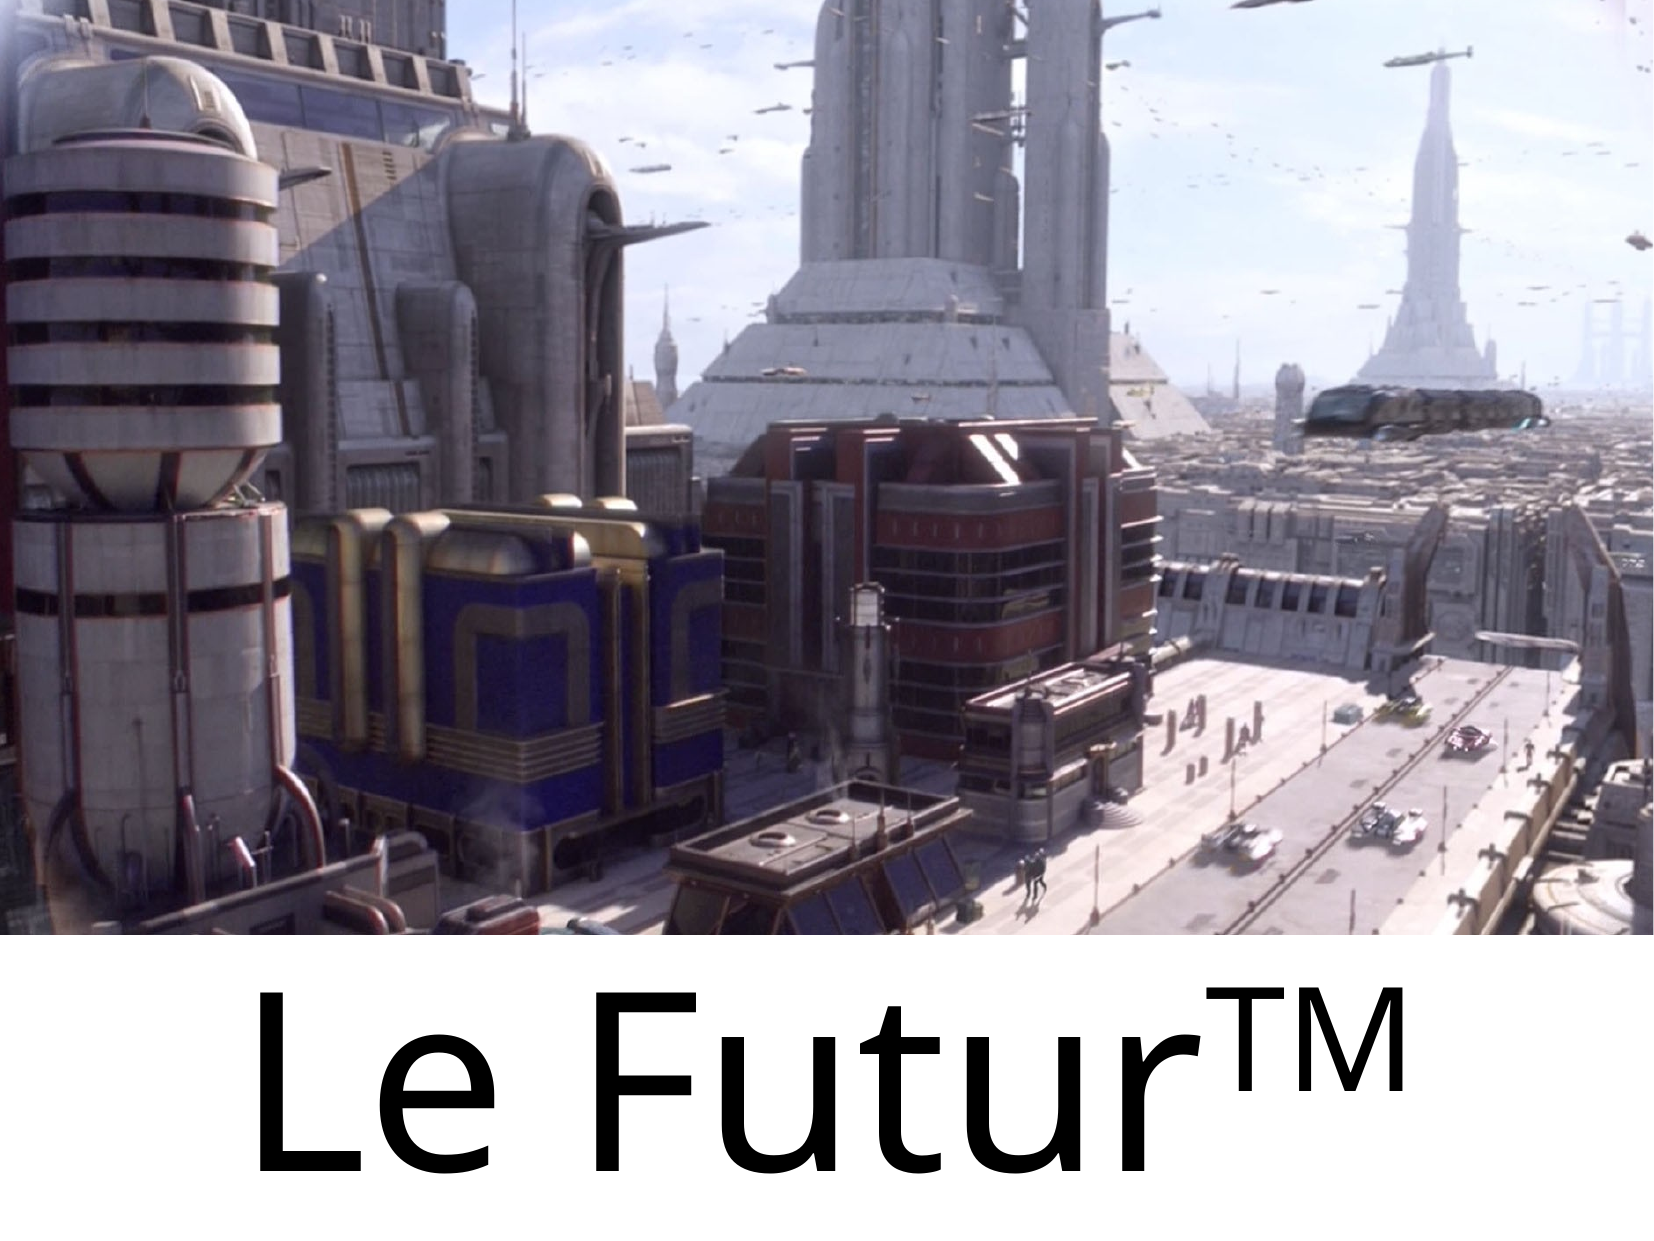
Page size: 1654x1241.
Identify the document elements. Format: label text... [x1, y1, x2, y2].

title Le FuturTM [82, 967, 1571, 1181]
picture [0, 0, 1654, 935]
